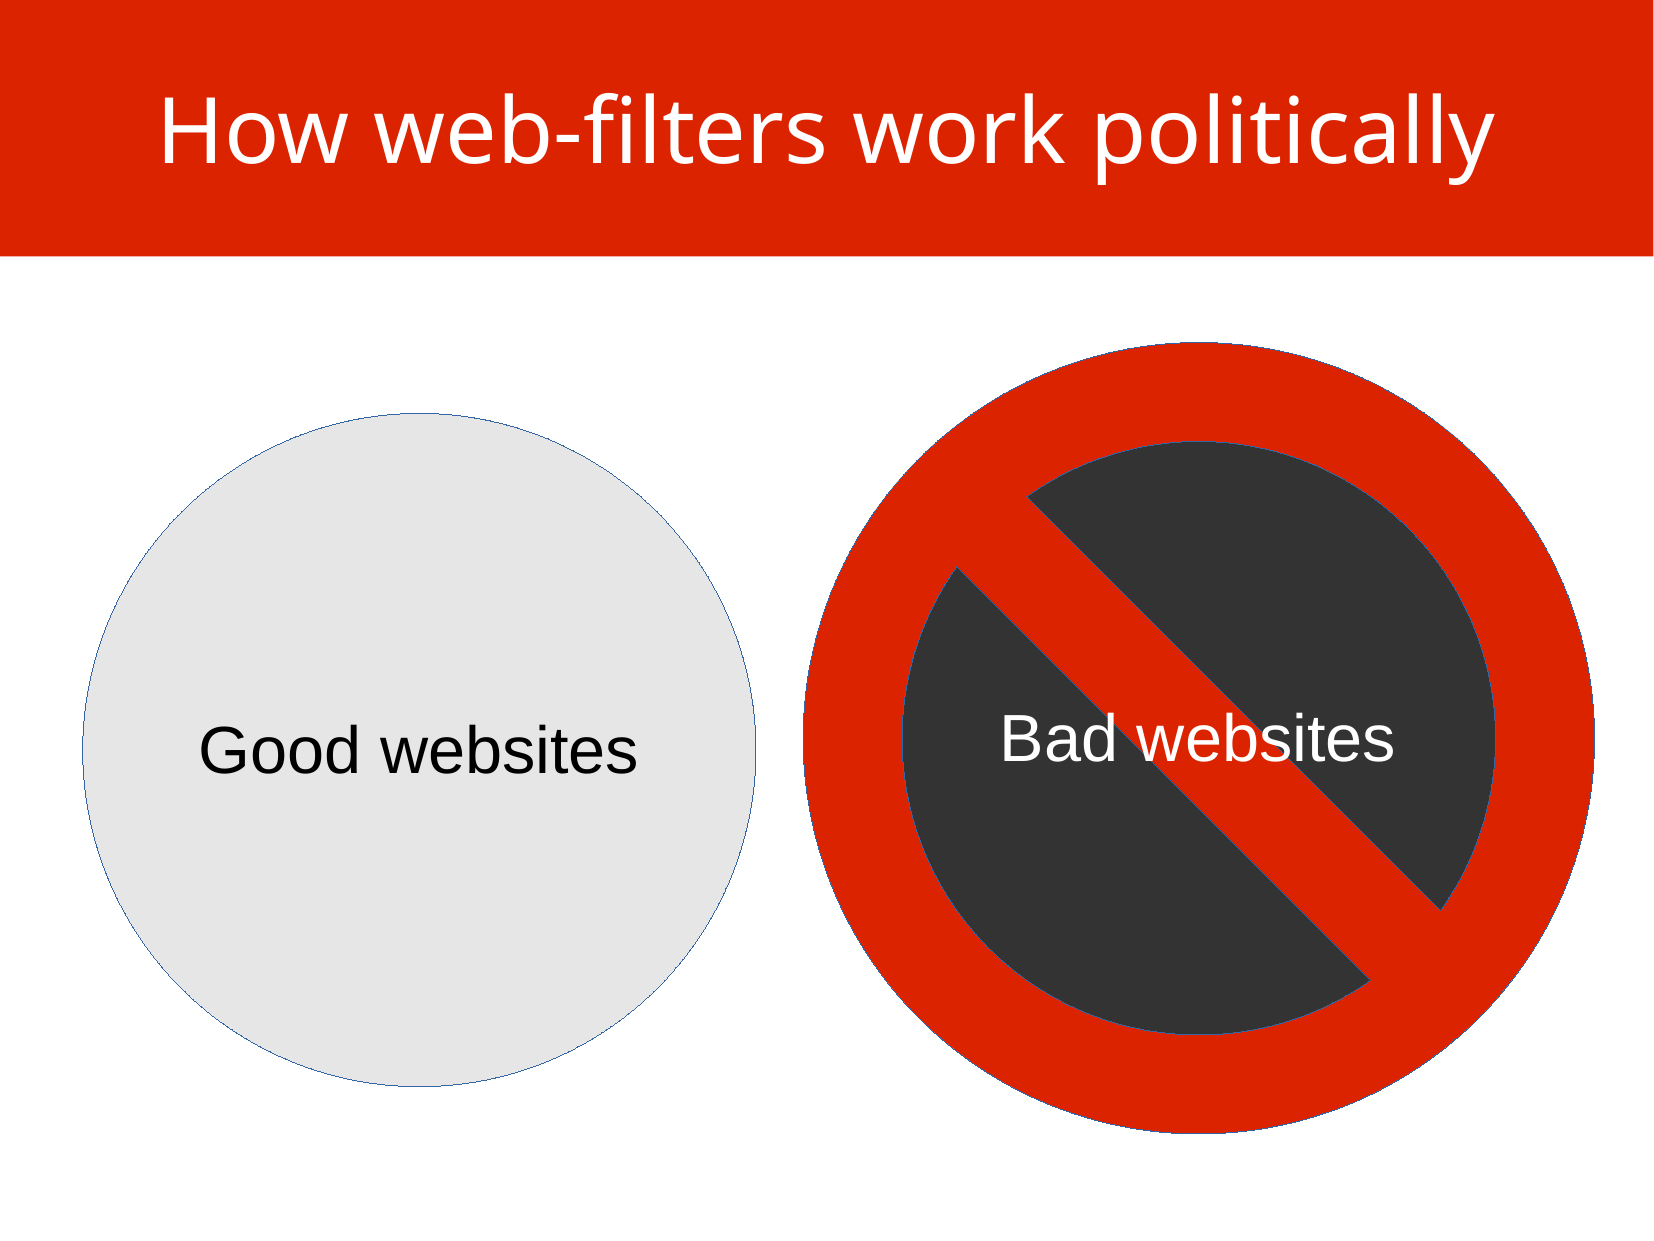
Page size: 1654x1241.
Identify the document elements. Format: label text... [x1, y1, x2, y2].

text_box Good websites [82, 413, 756, 1087]
text_box Bad websites [985, 693, 1413, 784]
text_box [803, 342, 1595, 1134]
title How web-filters work politically [0, 0, 1654, 257]
